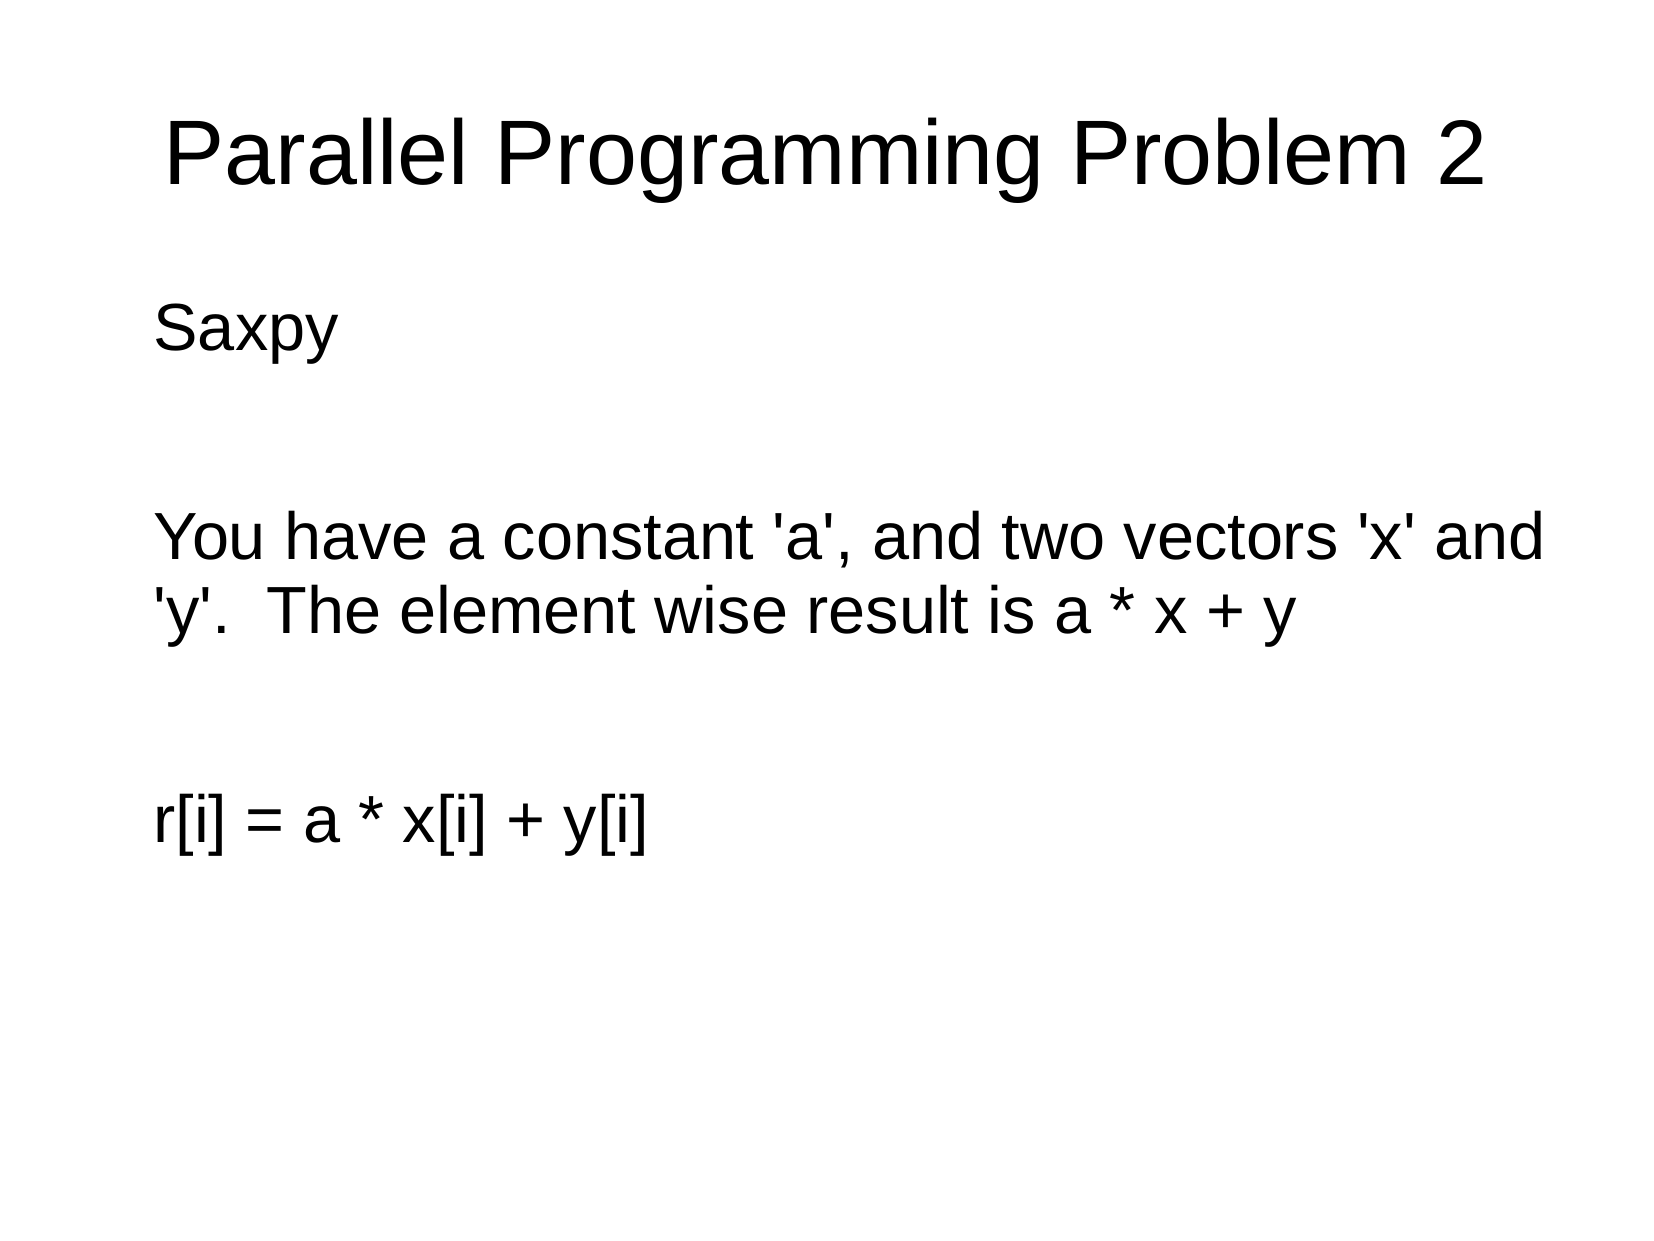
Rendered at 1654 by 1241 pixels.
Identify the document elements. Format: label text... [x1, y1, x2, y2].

title Parallel Programming Problem 2 [82, 49, 1571, 257]
list Saxpy You have a constant 'a', and two vectors 'x' and 'y'. The element wise result is a * x + y r[i] = a * x[i] + y[i] [82, 290, 1571, 1010]
